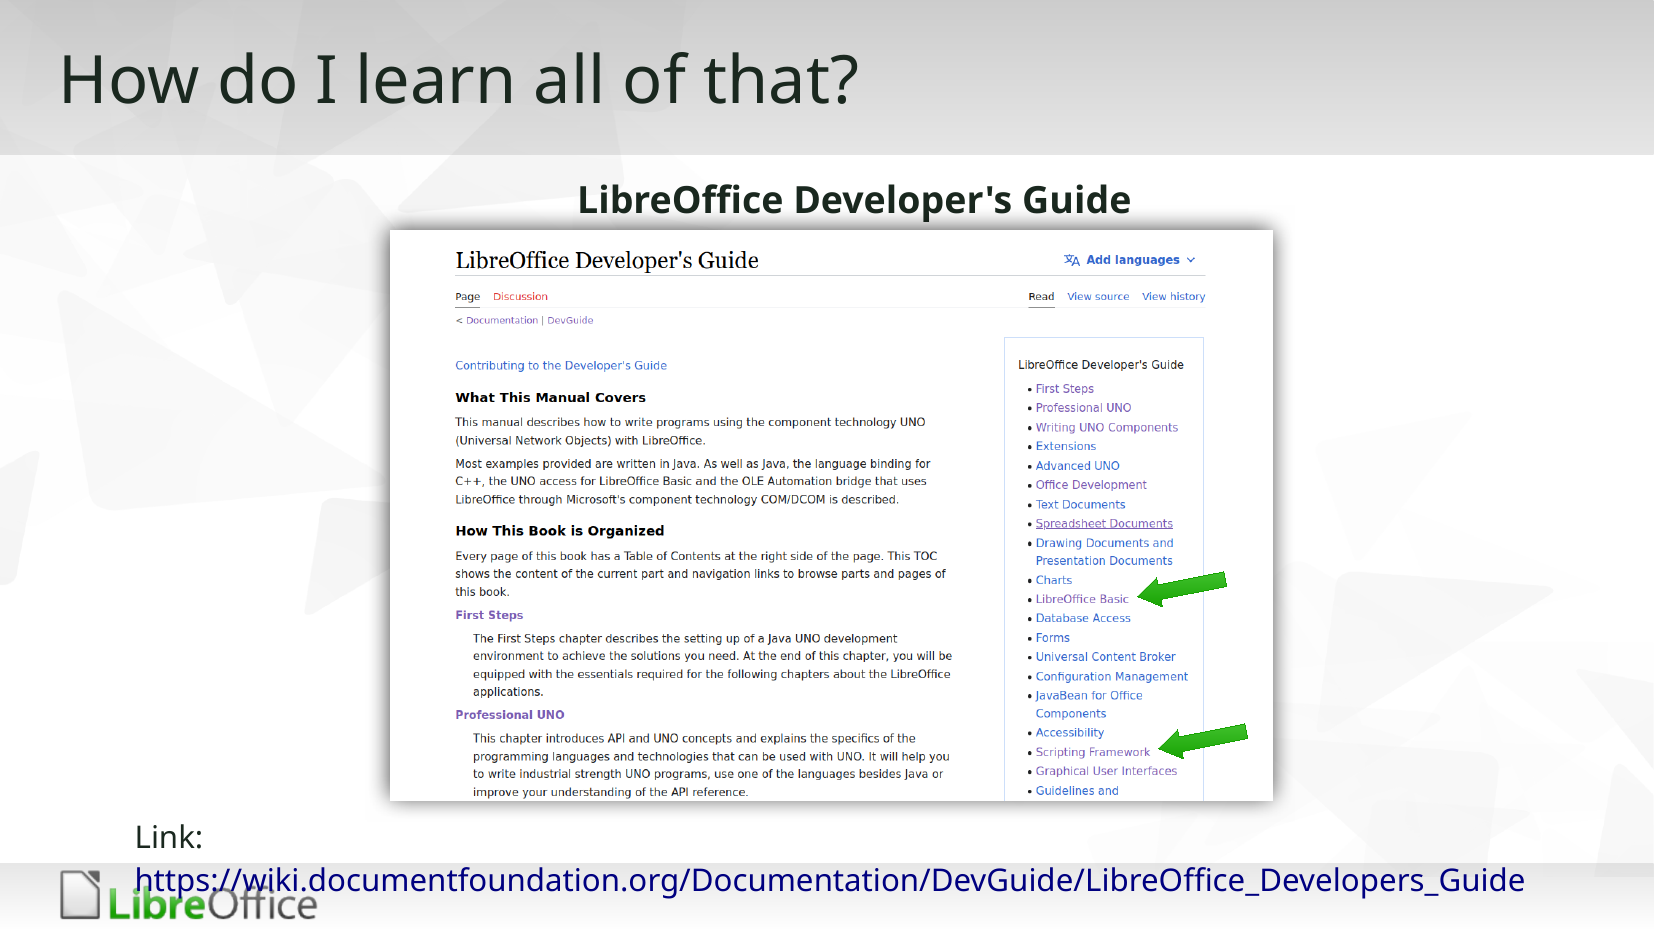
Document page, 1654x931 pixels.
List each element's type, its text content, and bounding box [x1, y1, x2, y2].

picture [0, 0, 1654, 877]
text_box LibreOffice Developer's Guide [562, 166, 1101, 211]
picture [41, 851, 337, 931]
text_box [1158, 723, 1248, 759]
text_box [1137, 571, 1227, 607]
text_box Link: https://wiki.documentfoundation.org/Documentation/DevGuide/LibreOffice_Developers_Guide [119, 807, 1611, 905]
title How do I learn all of that? [59, 22, 1595, 133]
